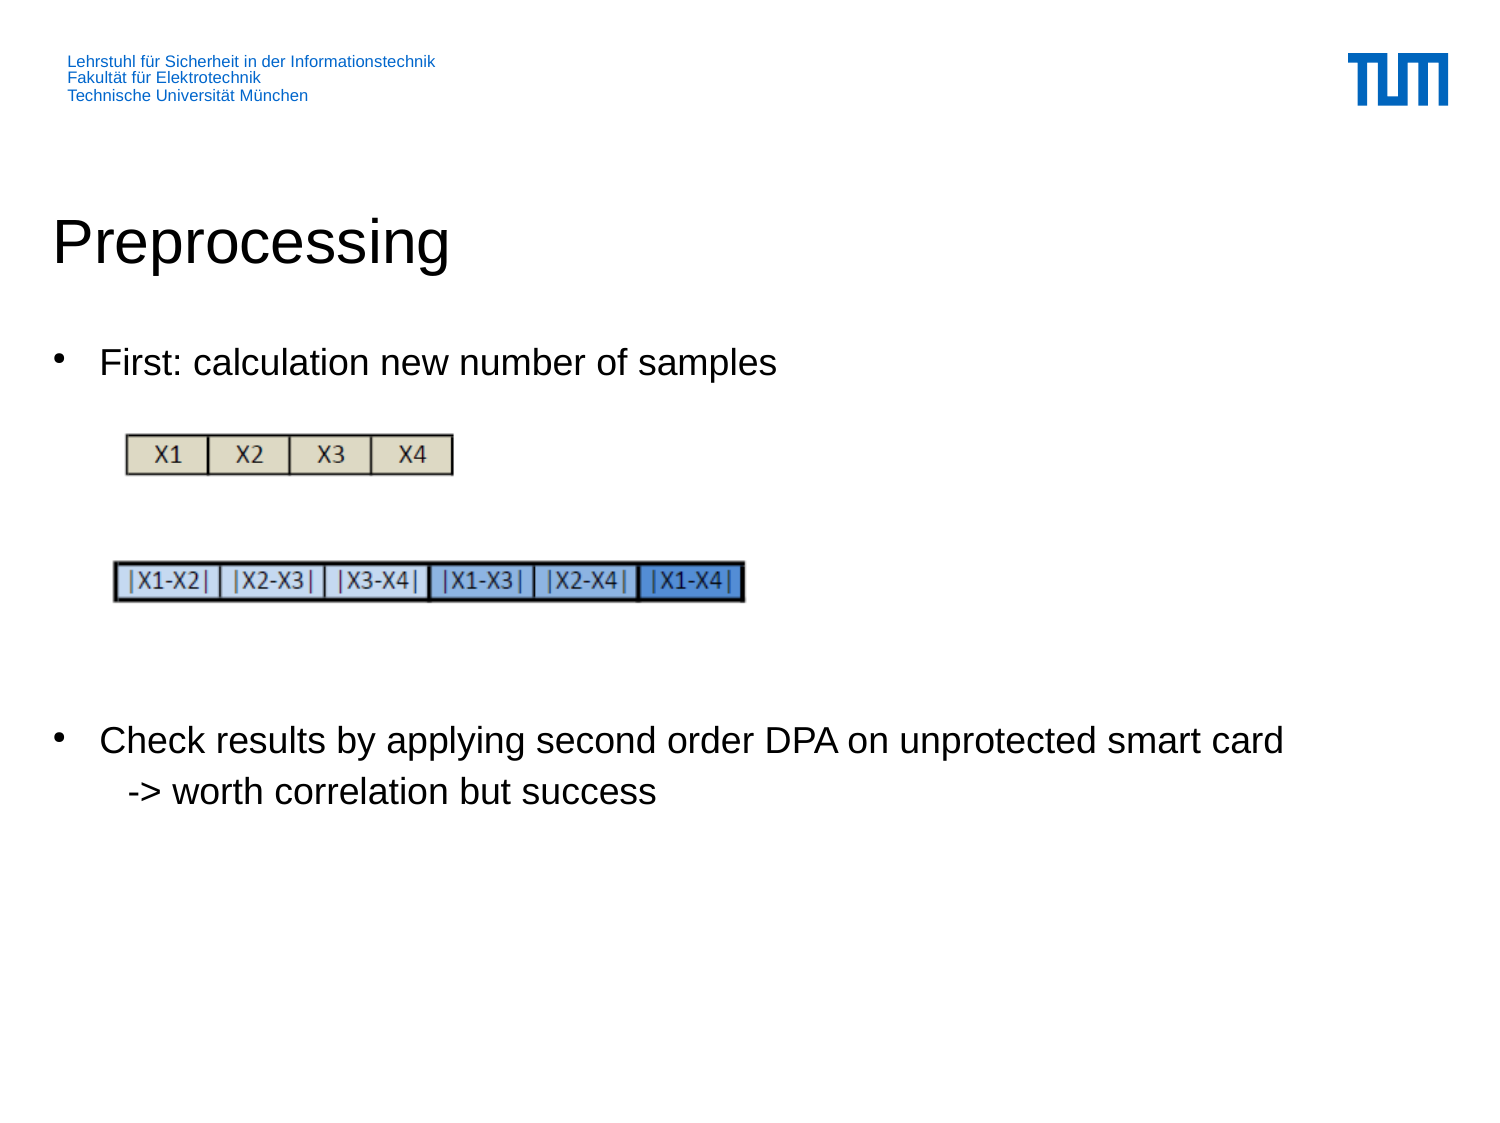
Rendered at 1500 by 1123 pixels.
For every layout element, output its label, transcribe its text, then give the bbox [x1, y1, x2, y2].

title Preprocessing [52, 200, 1453, 260]
picture [88, 395, 778, 644]
list First: calculation new number of samples Check results by applying second order DPA on unprotected smart card -> worth correlation but success [52, 330, 1453, 1022]
